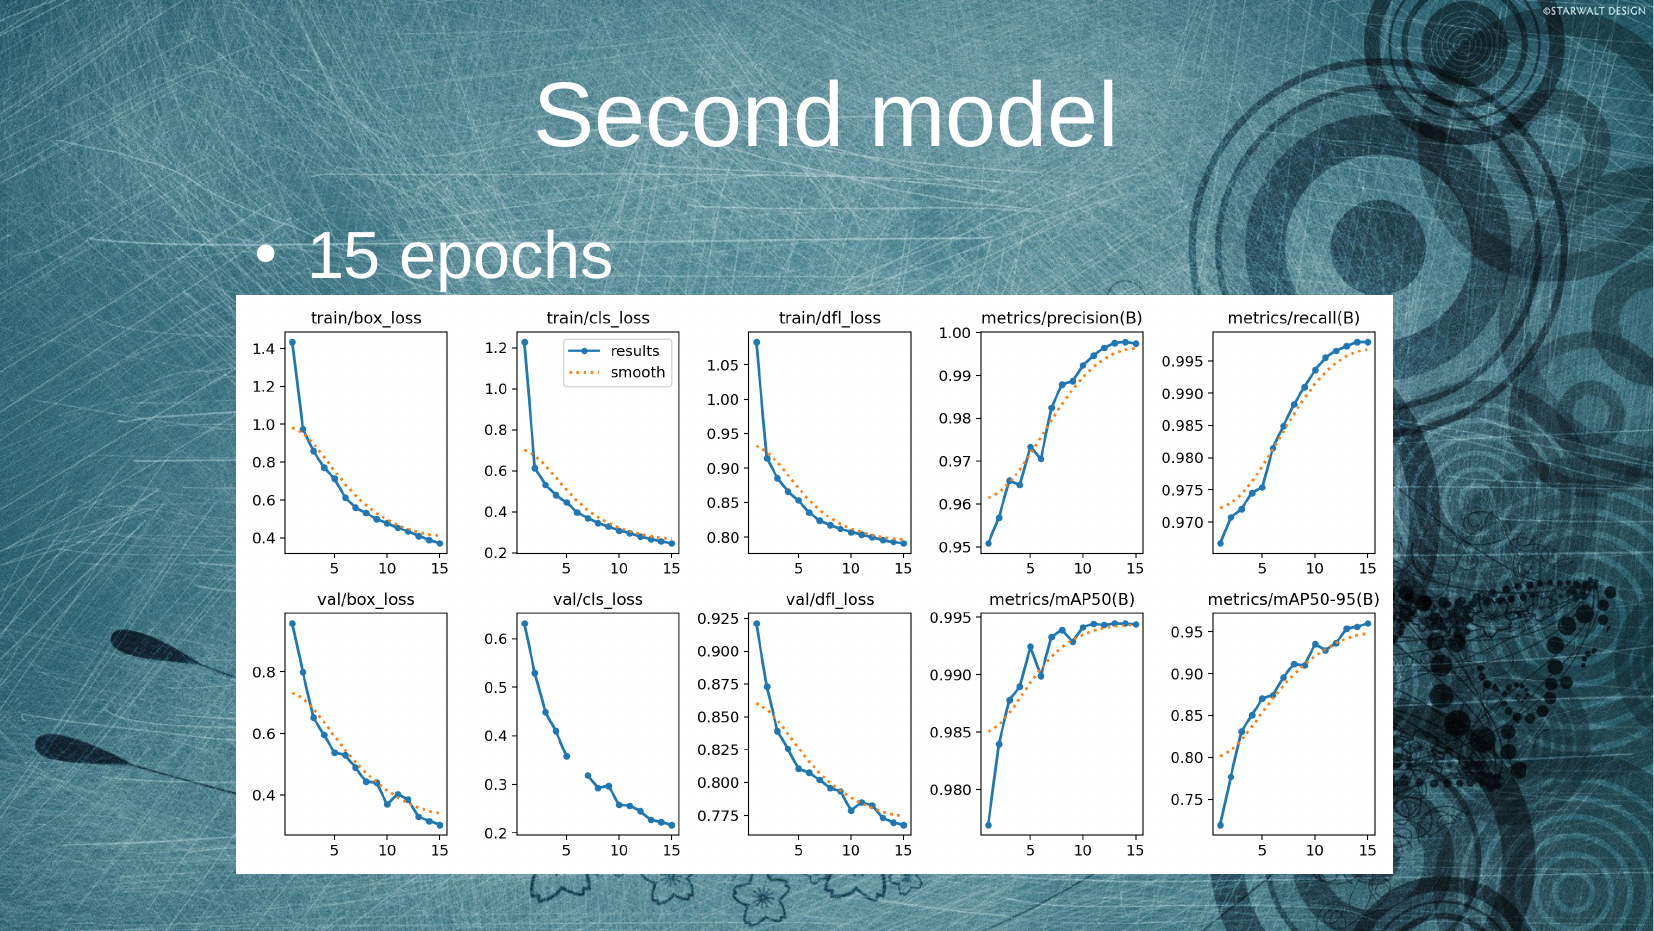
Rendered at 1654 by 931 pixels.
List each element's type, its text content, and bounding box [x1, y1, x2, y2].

picture [0, 0, 1654, 931]
list 15 epochs [236, 217, 1571, 758]
title Second model [82, 37, 1571, 193]
